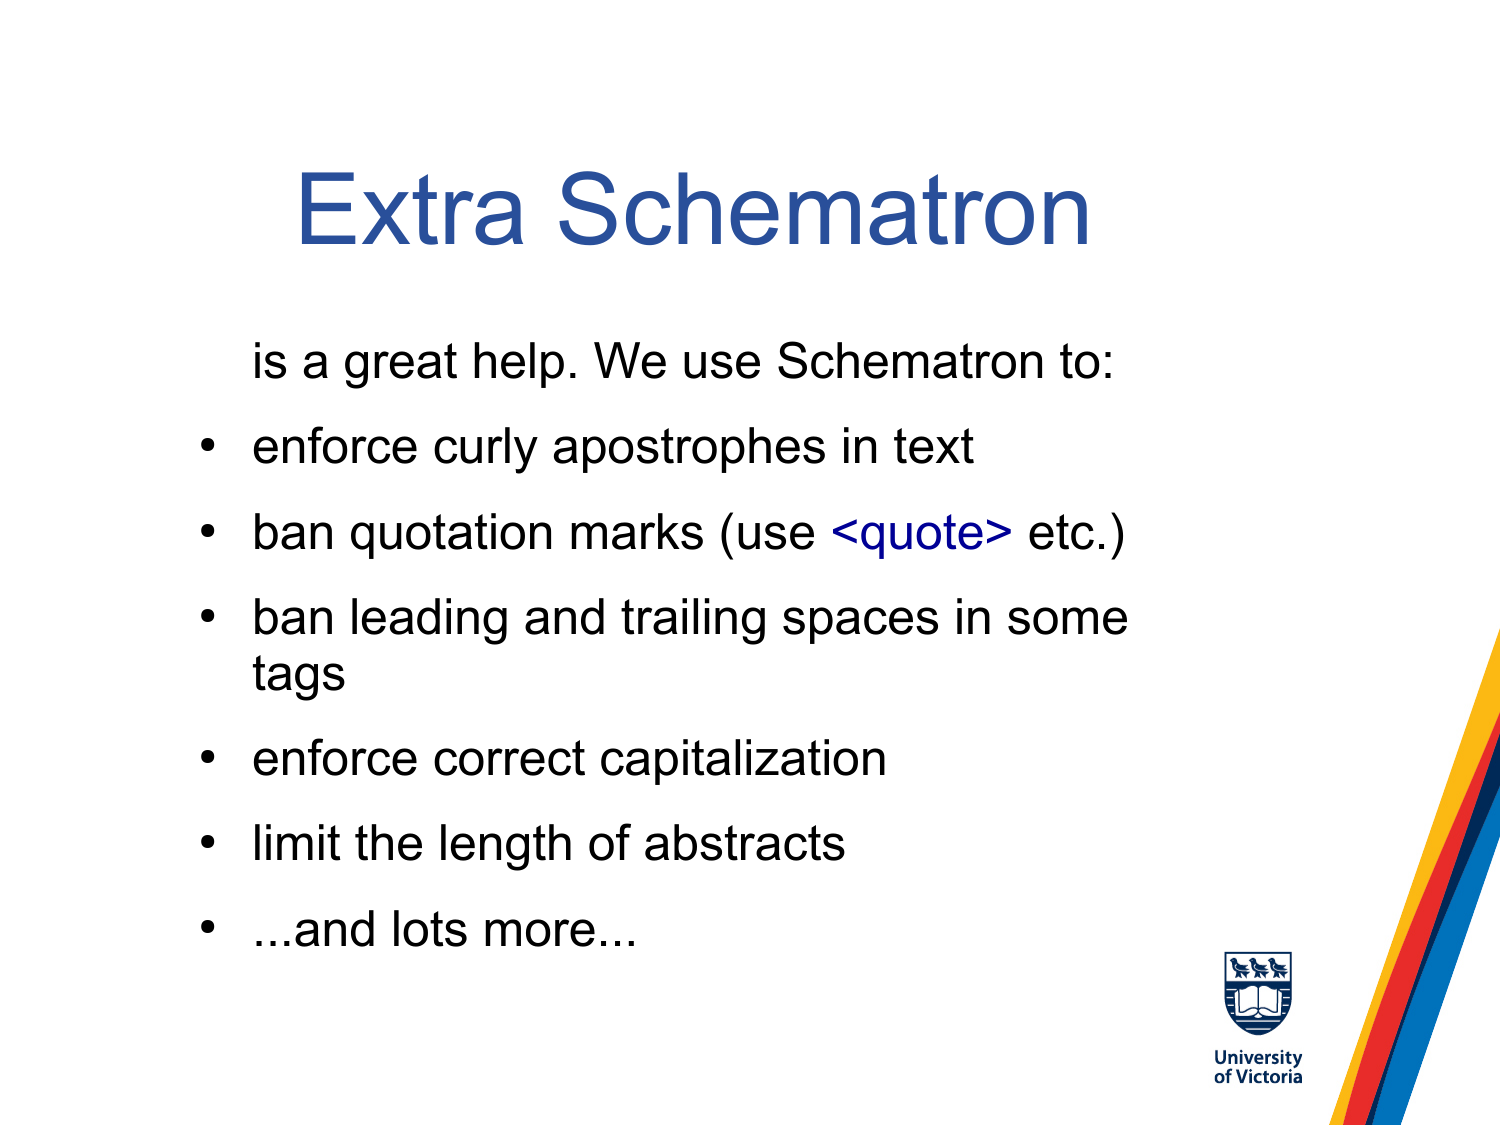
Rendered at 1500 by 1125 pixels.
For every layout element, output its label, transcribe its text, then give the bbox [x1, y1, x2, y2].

title Extra Schematron [181, 115, 1209, 304]
picture [0, 0, 1500, 1125]
list is a great help. We use Schematron to: enforce curly apostrophes in text ban quotation marks (use <quote> etc.) ban leading and trailing spaces in some tags enforce correct capitalization limit the length of abstracts ...and lots more... [181, 333, 1209, 1015]
